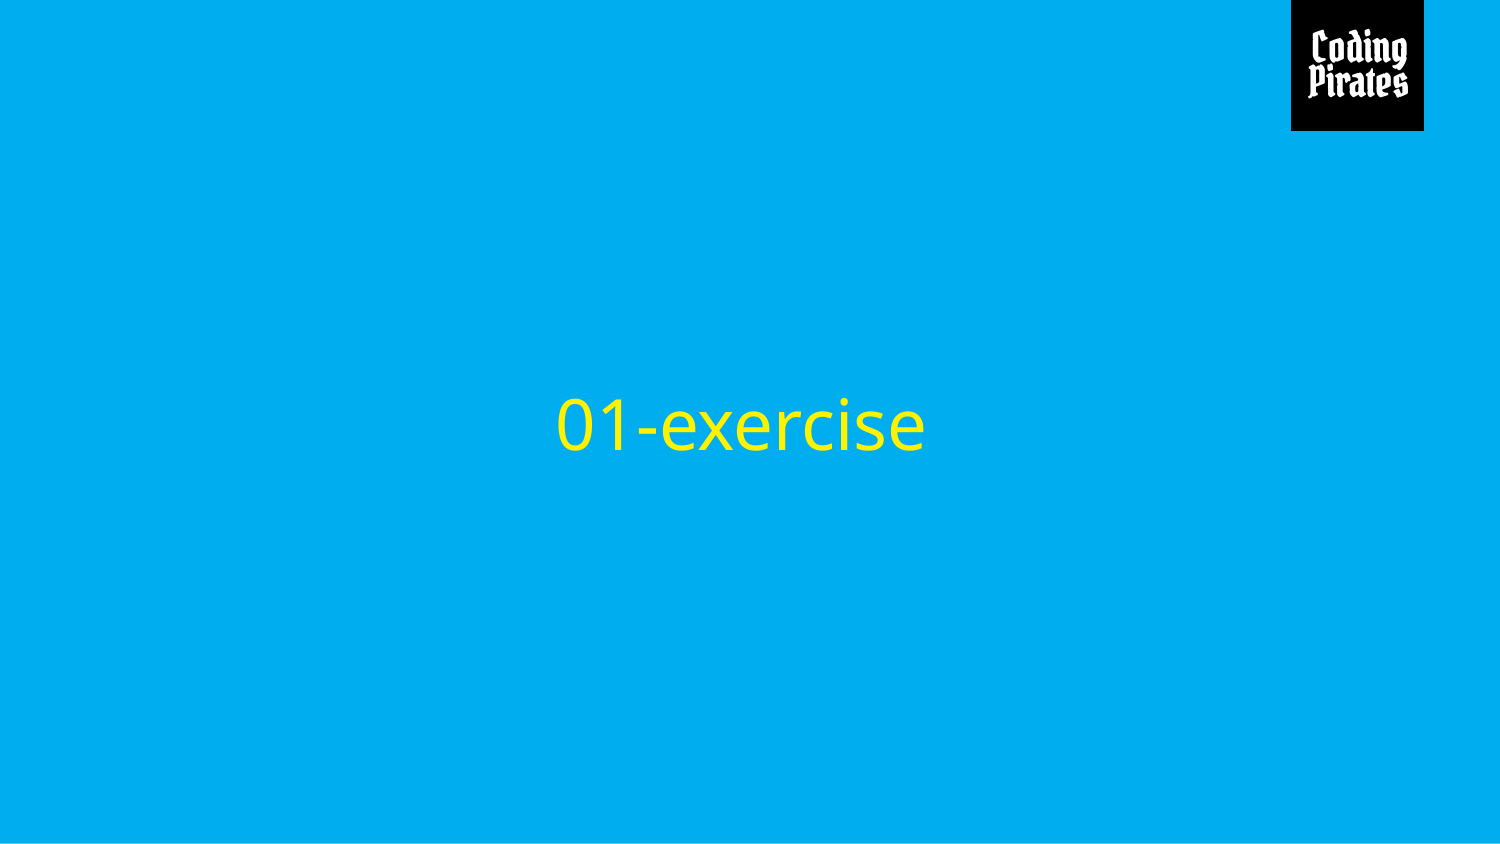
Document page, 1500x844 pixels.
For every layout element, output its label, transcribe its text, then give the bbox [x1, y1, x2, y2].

picture [1292, 0, 1423, 130]
title 01-exercise [12, 352, 1472, 491]
